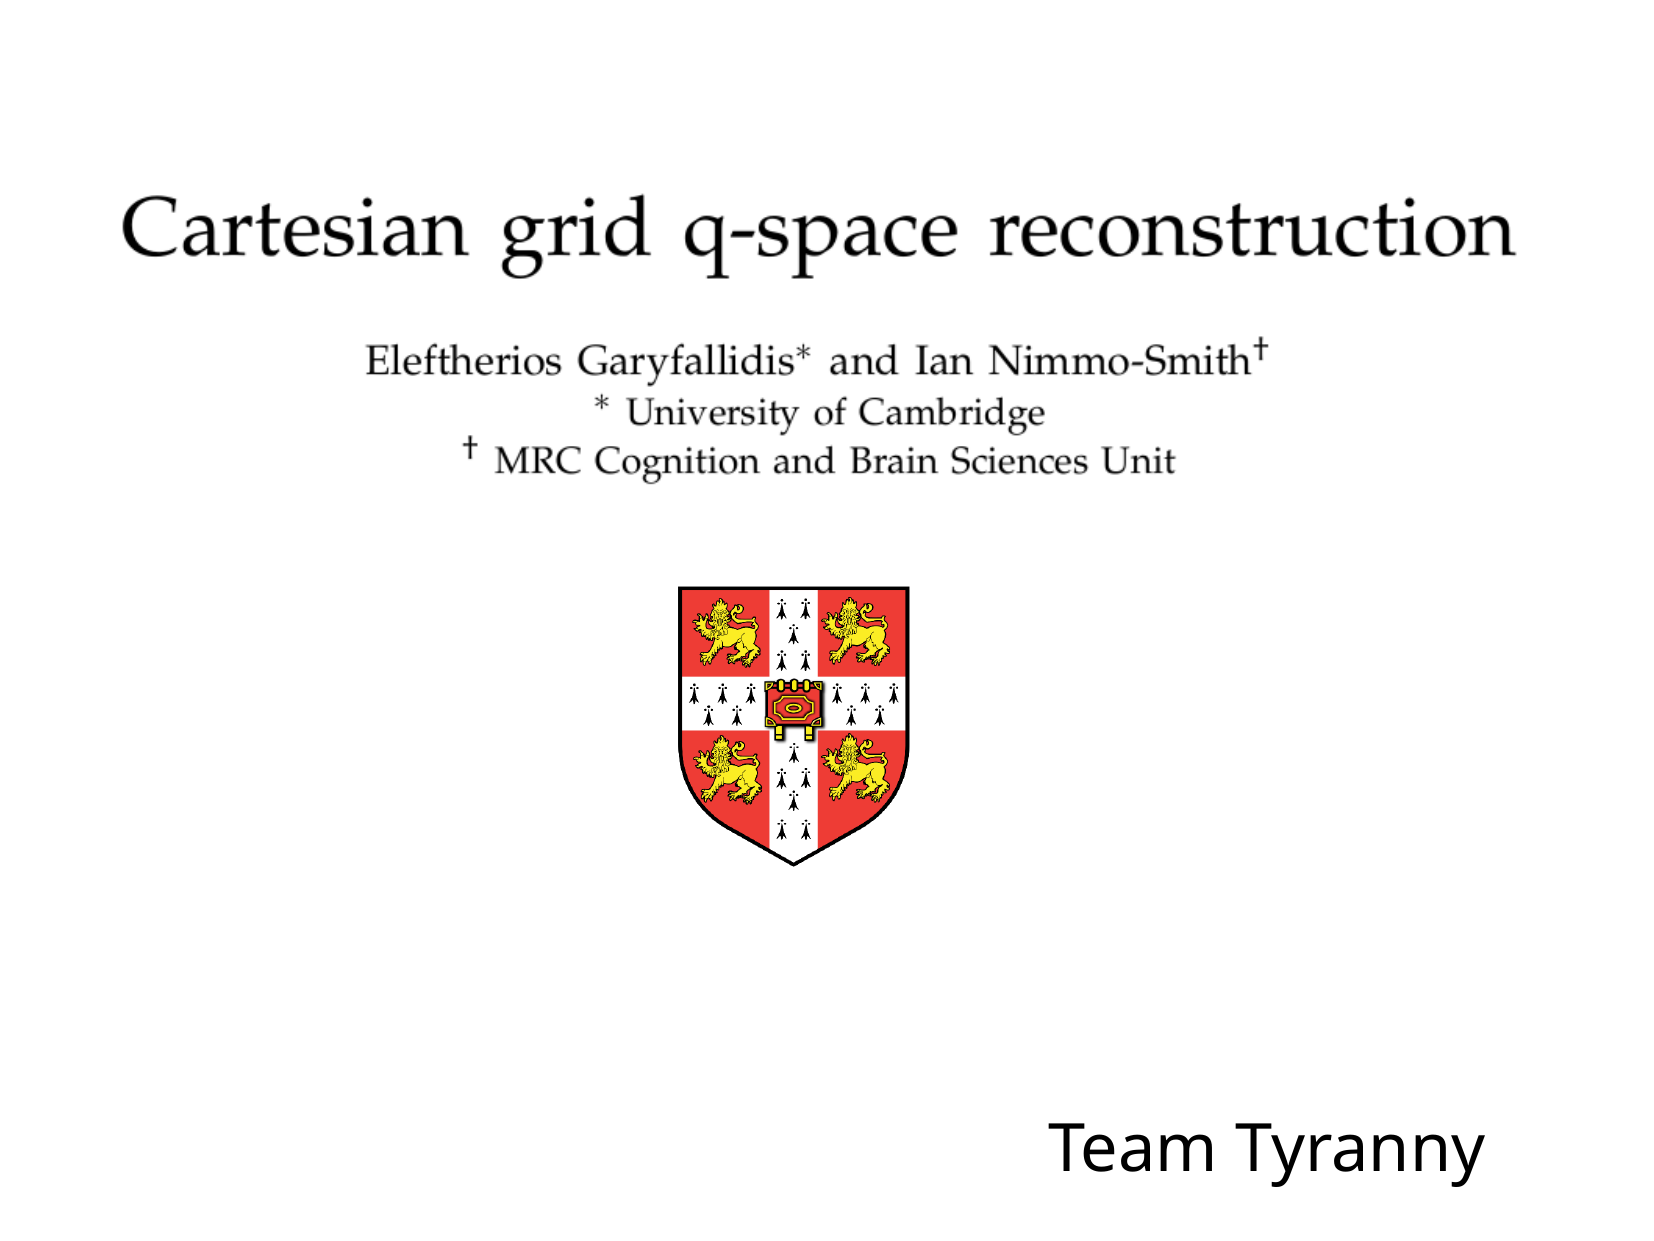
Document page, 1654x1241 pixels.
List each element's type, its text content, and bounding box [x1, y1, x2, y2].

picture [635, 560, 958, 886]
text_box Team Tyranny [1033, 1092, 1654, 1215]
picture [59, 147, 1581, 536]
